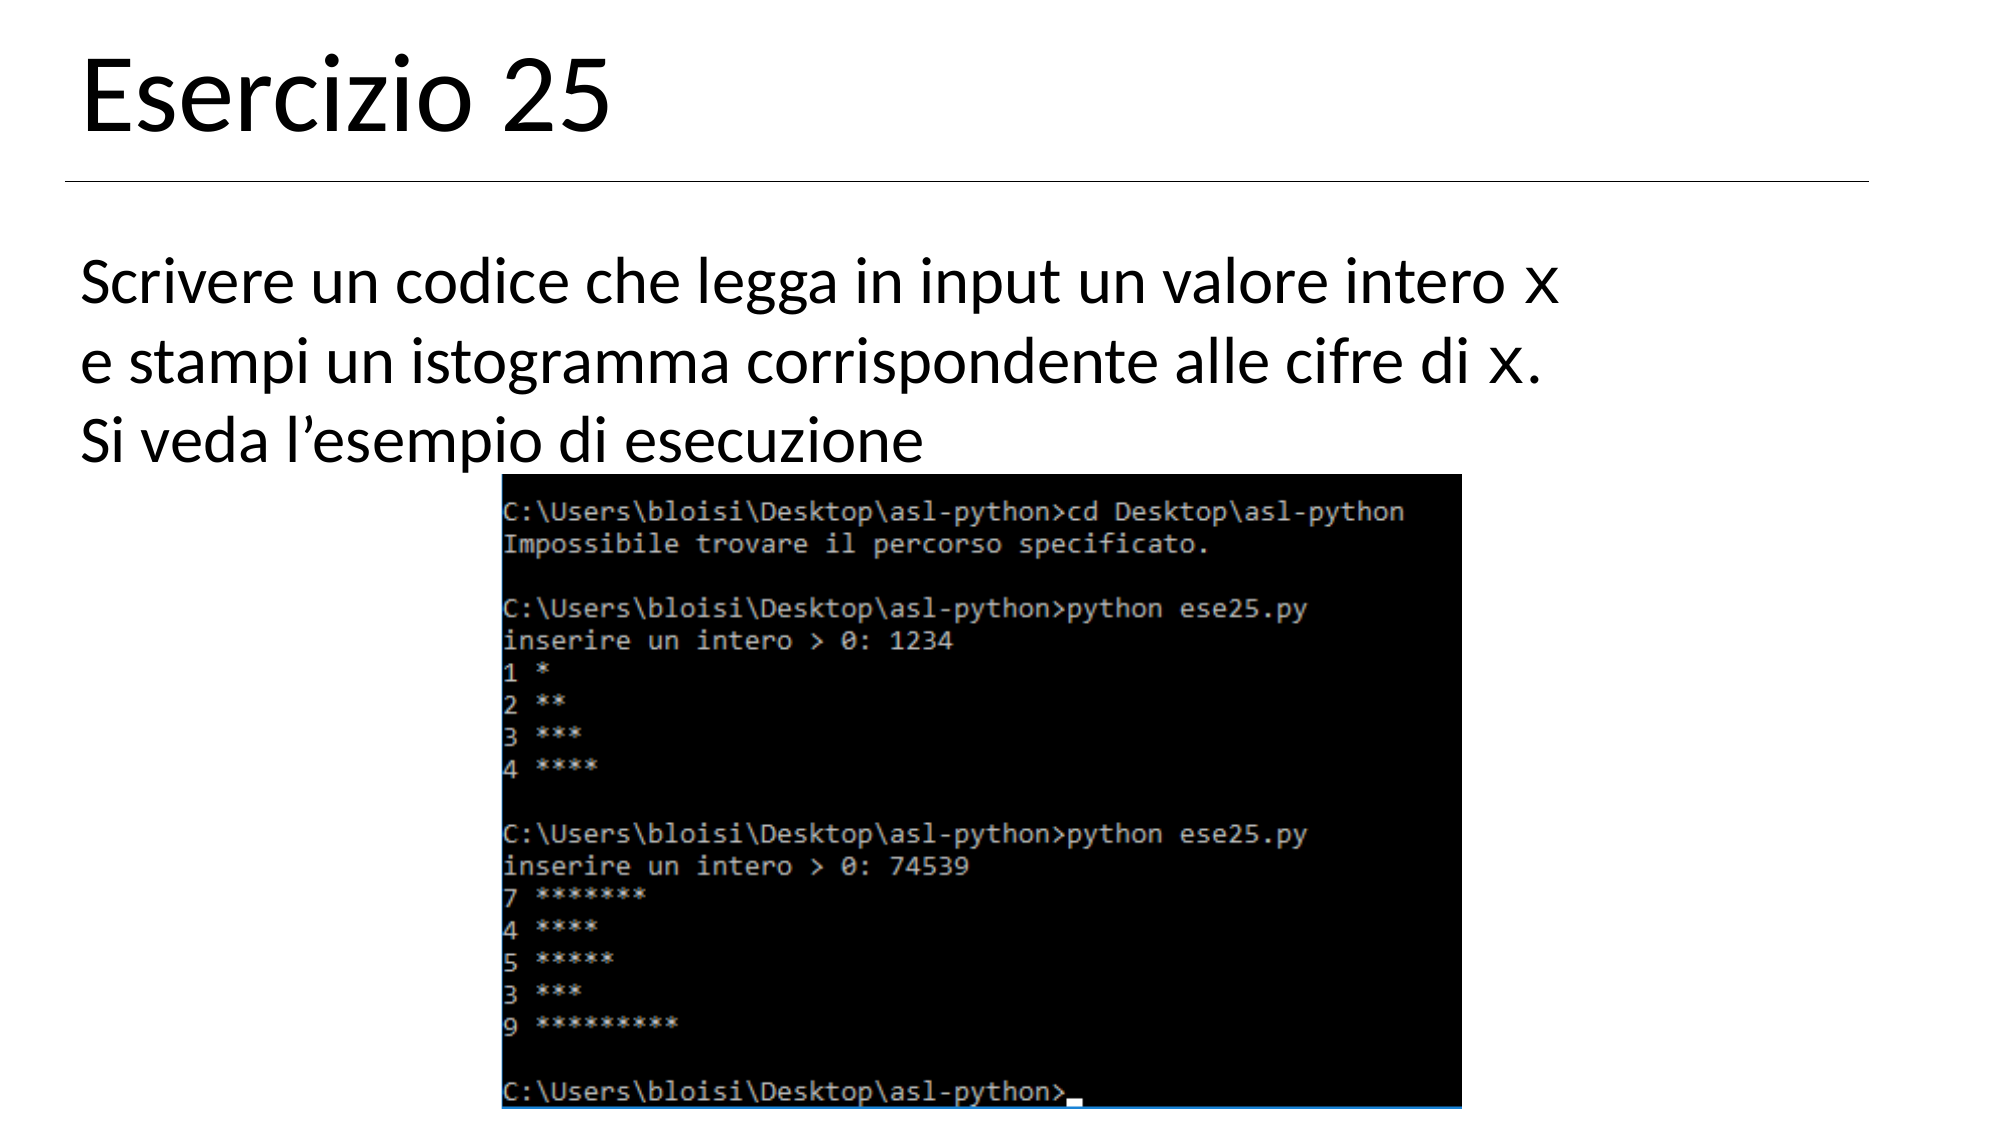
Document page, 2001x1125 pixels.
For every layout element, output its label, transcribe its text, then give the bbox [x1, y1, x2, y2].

text_box Esercizio 25 [64, 26, 1899, 184]
picture [501, 474, 1462, 1109]
text_box Scrivere un codice che legga in input un valore intero x e stampi un istogramma corrispondente alle cifre di x. Si veda l’esempio di esecuzione [65, 229, 1869, 564]
